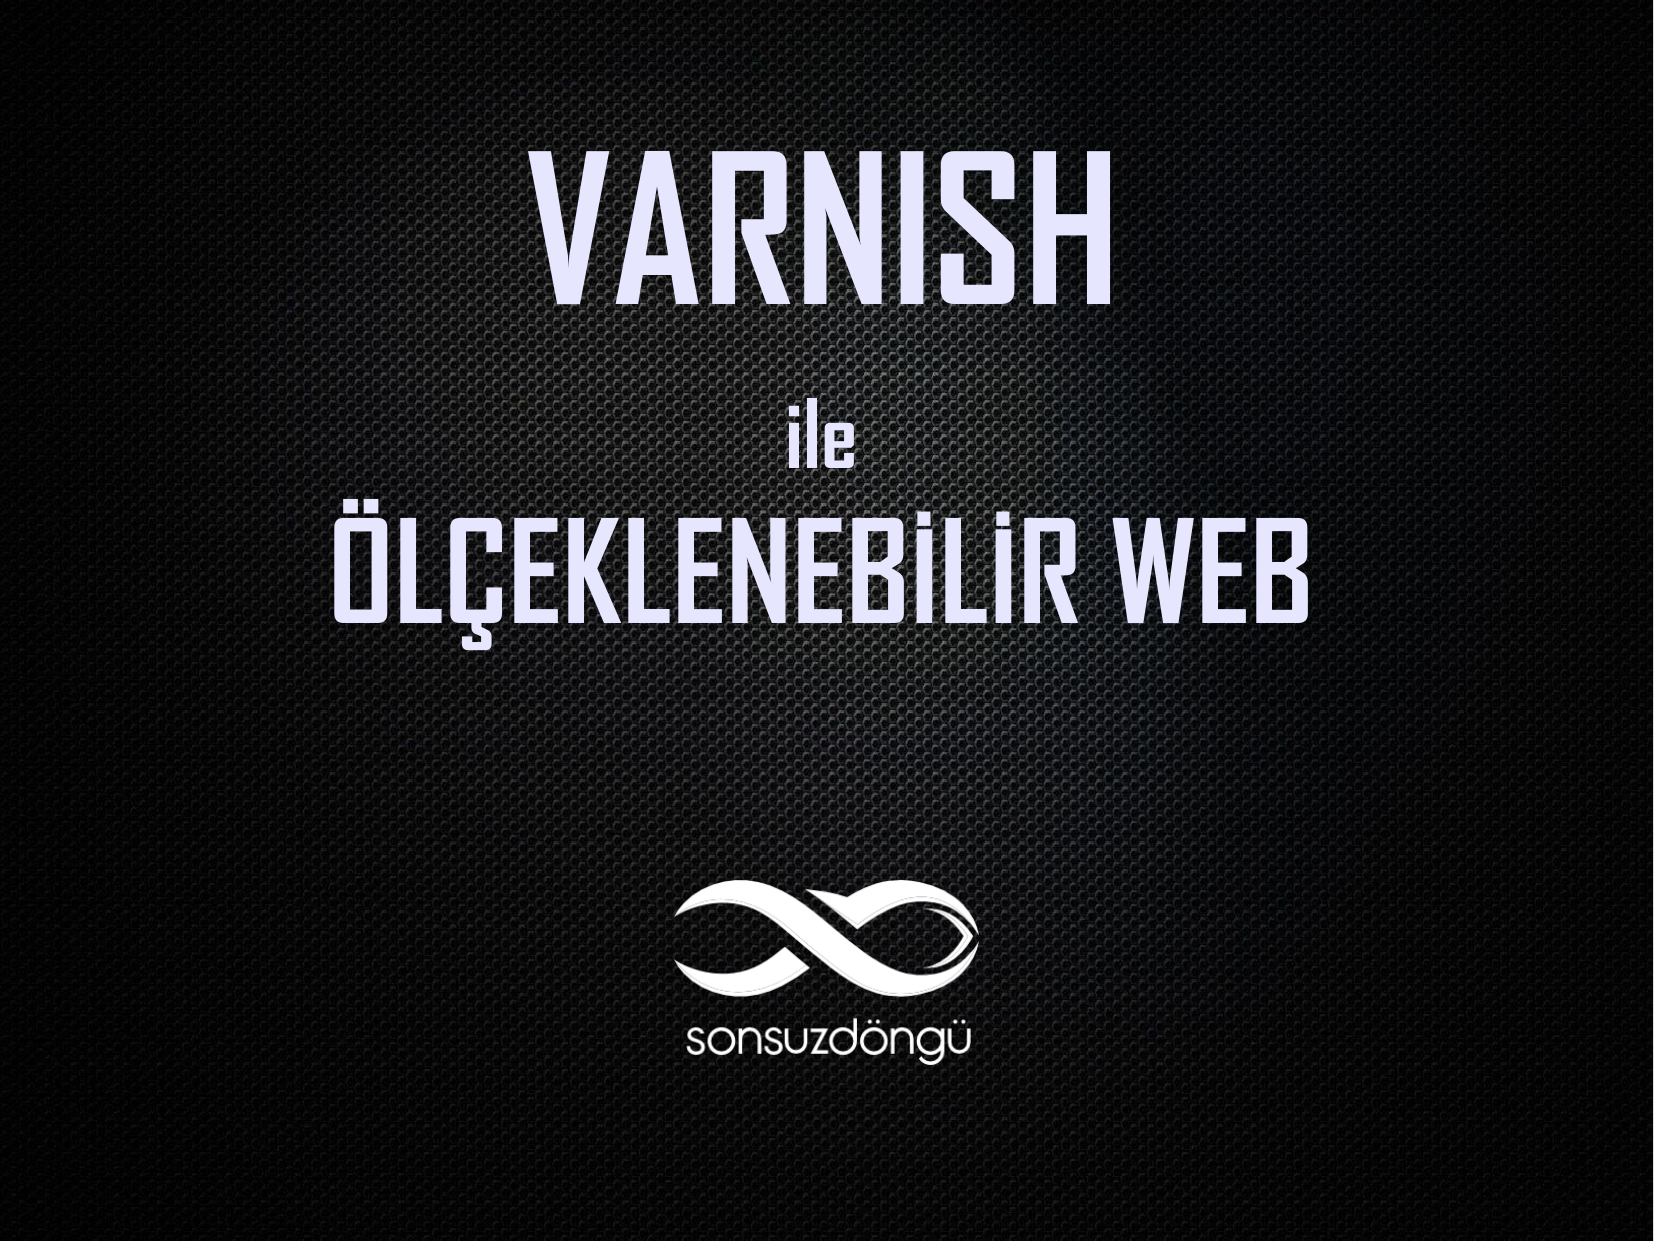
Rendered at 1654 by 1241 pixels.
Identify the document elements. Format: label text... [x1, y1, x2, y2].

picture [0, 0, 1654, 1241]
text_box VARNISH ile ÖLÇEKLENEBİLİR WEB [313, 97, 1339, 660]
